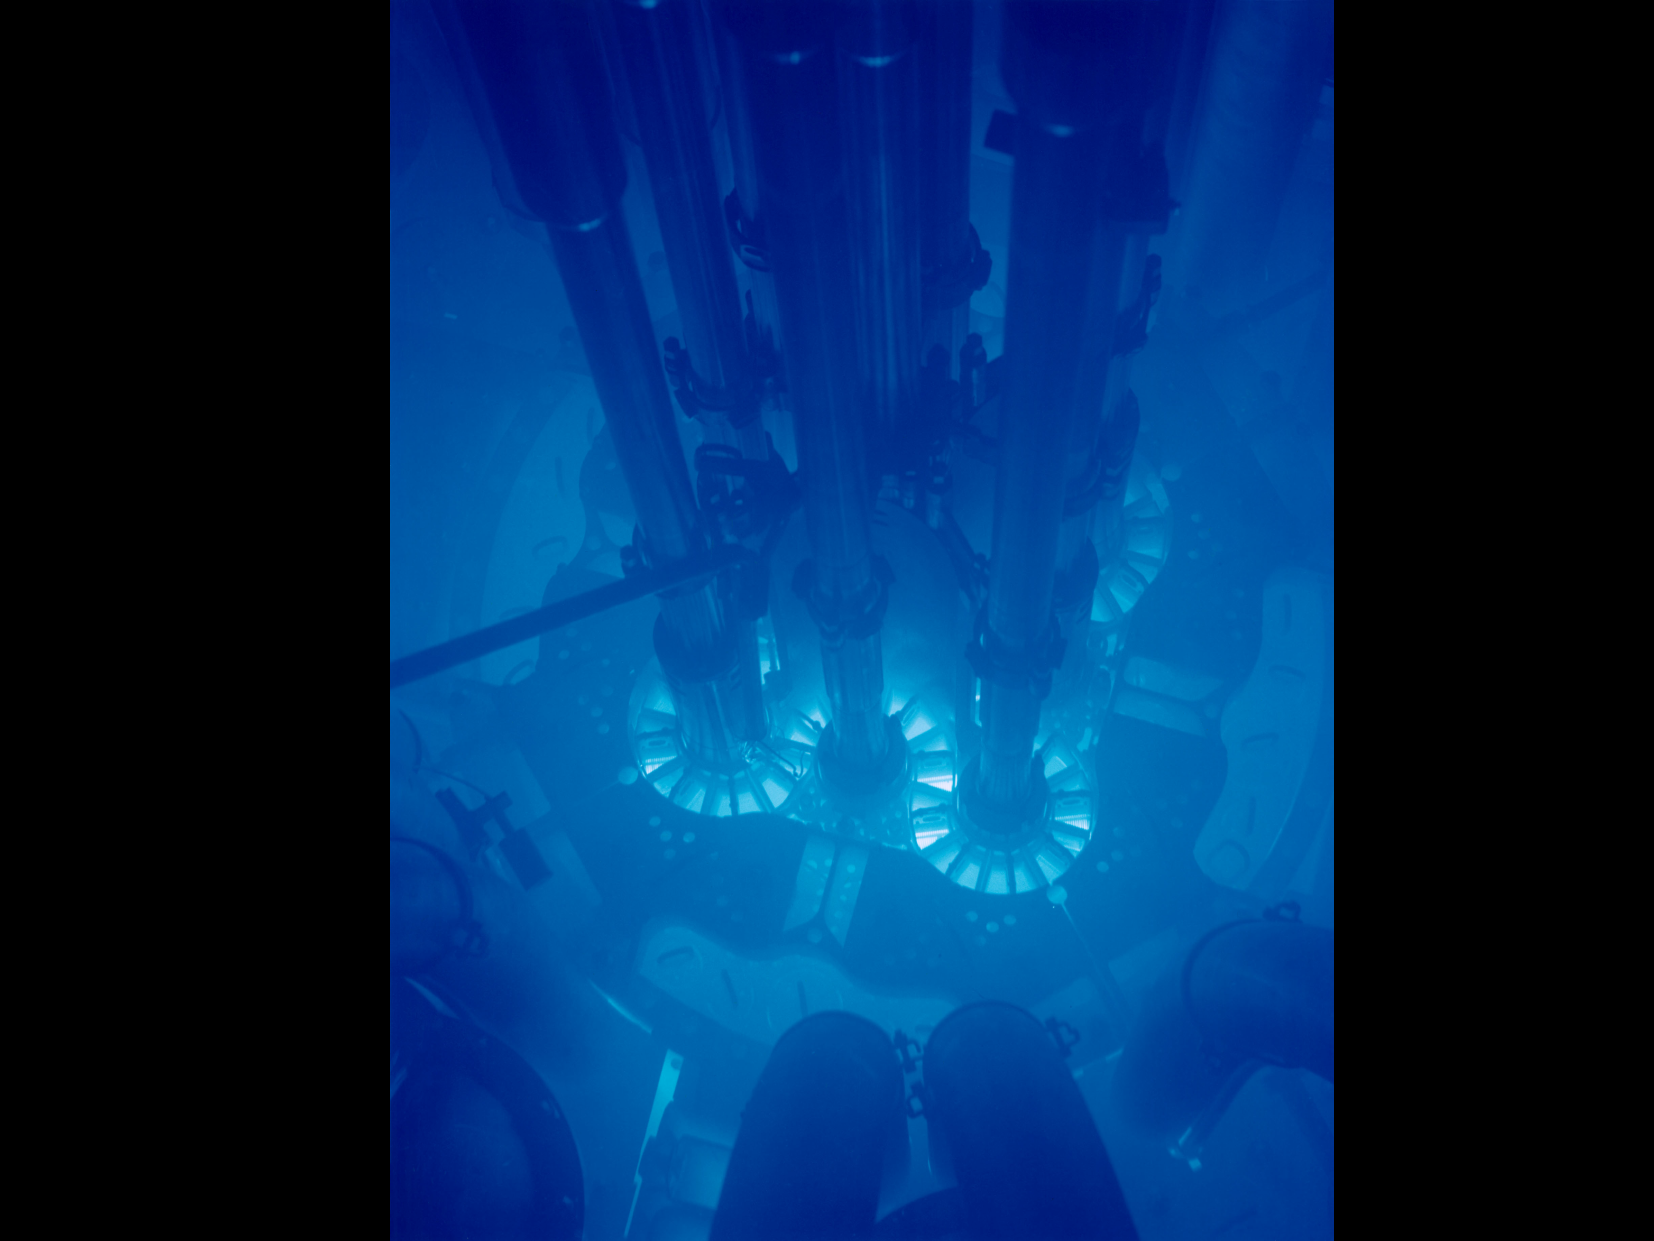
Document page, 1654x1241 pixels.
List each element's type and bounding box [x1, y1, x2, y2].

text_box [0, 0, 390, 1241]
text_box [1334, 0, 1654, 1241]
picture [390, 0, 1334, 1241]
